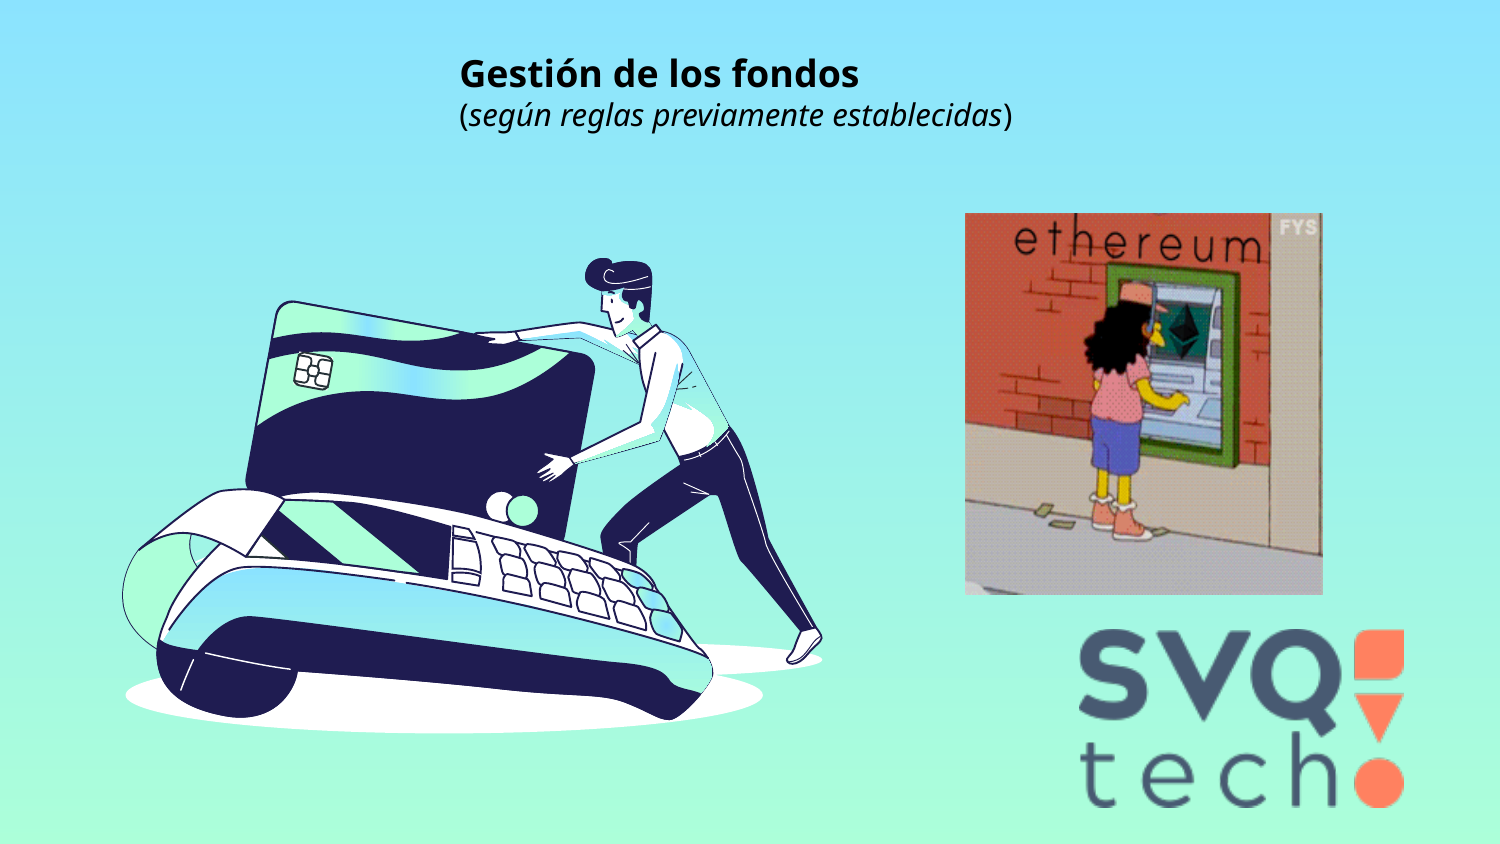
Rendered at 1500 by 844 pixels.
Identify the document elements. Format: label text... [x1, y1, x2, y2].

text_box [122, 258, 823, 734]
picture [965, 213, 1323, 595]
picture [1079, 629, 1404, 808]
text_box Gestión de los fondos (según reglas previamente establecidas) [444, 35, 1075, 156]
